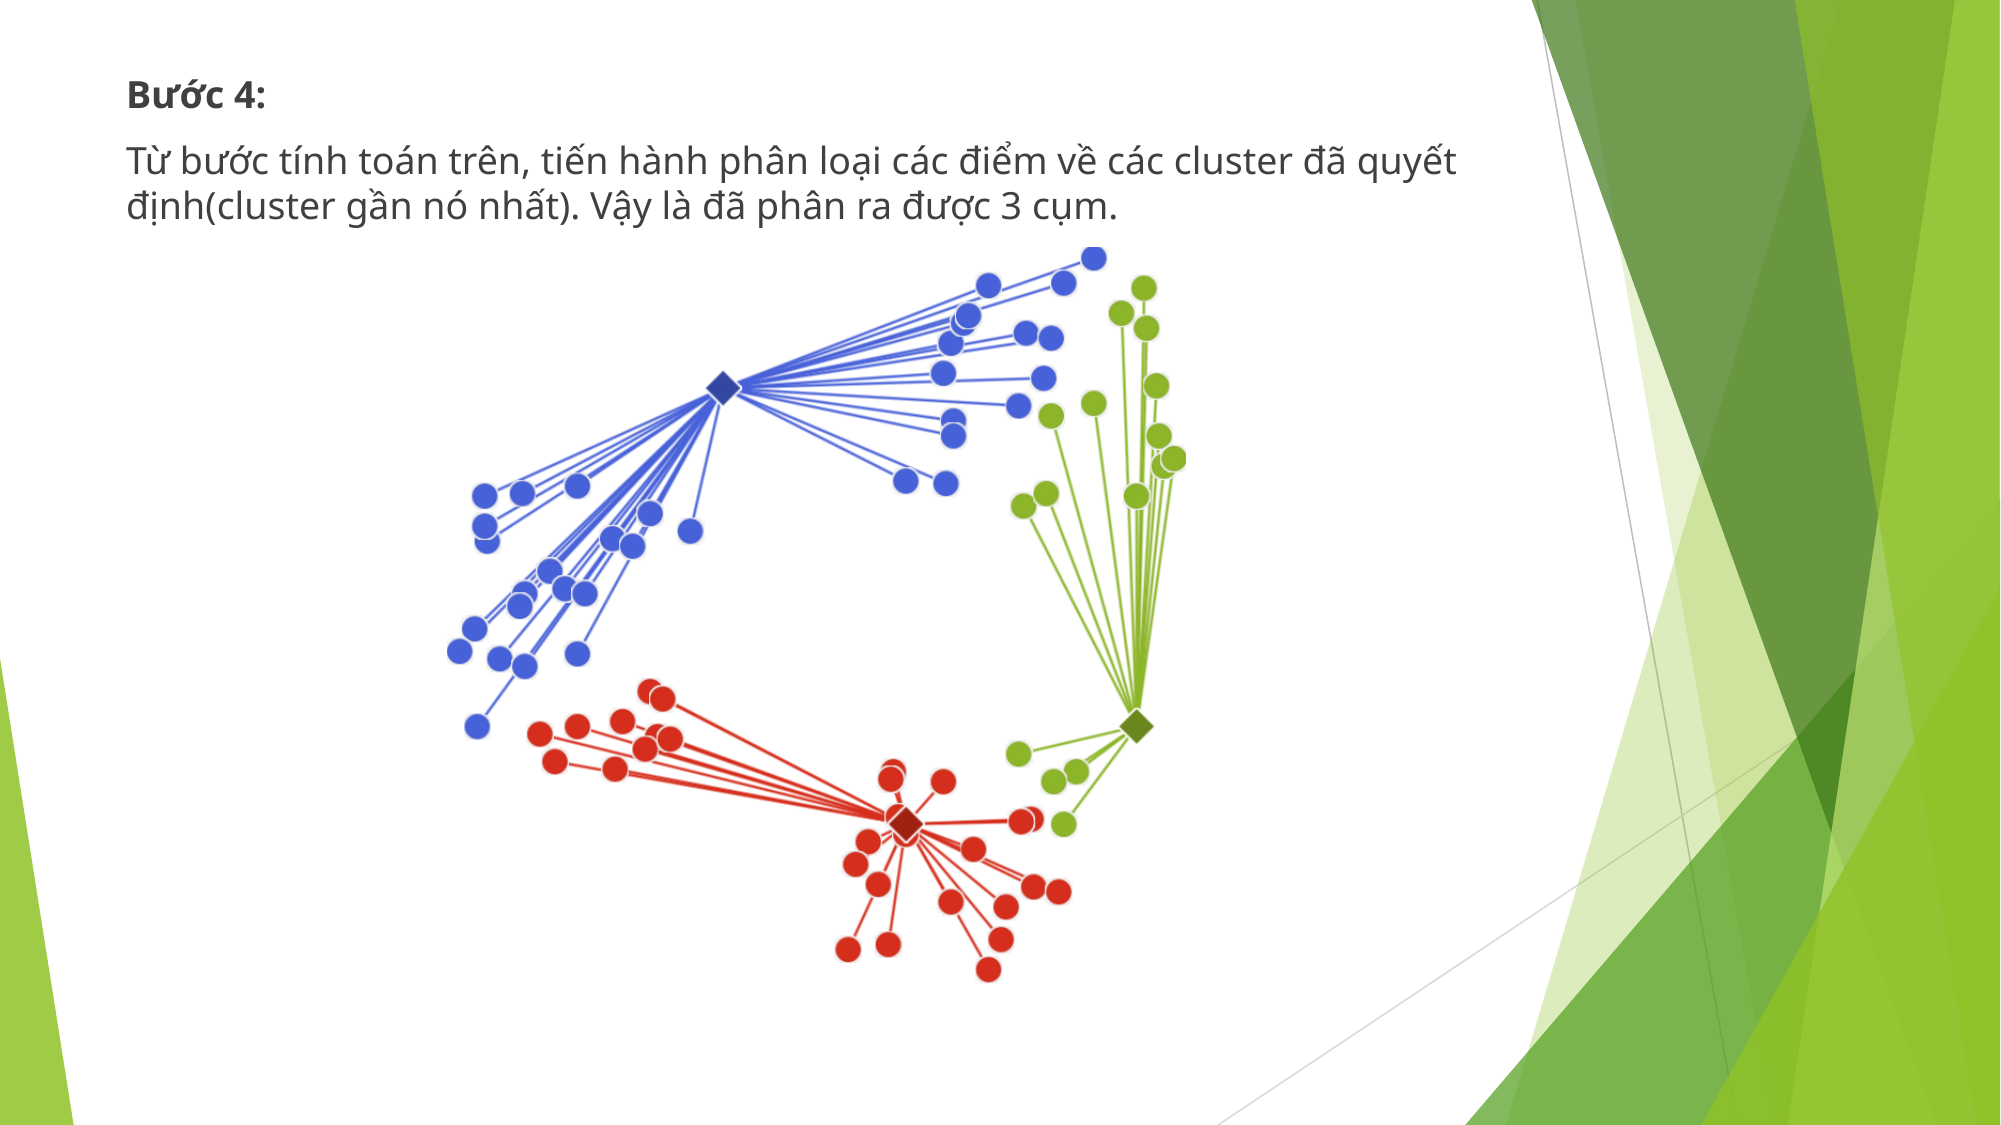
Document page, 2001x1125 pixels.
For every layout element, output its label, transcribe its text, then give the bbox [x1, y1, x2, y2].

list Bước 4: Từ bước tính toán trên, tiến hành phân loại các điểm về các cluster đã quyết định(cluster gần nó nhất). Vậy là đã phân ra được 3 cụm. [111, 63, 1522, 992]
picture [447, 248, 1186, 992]
